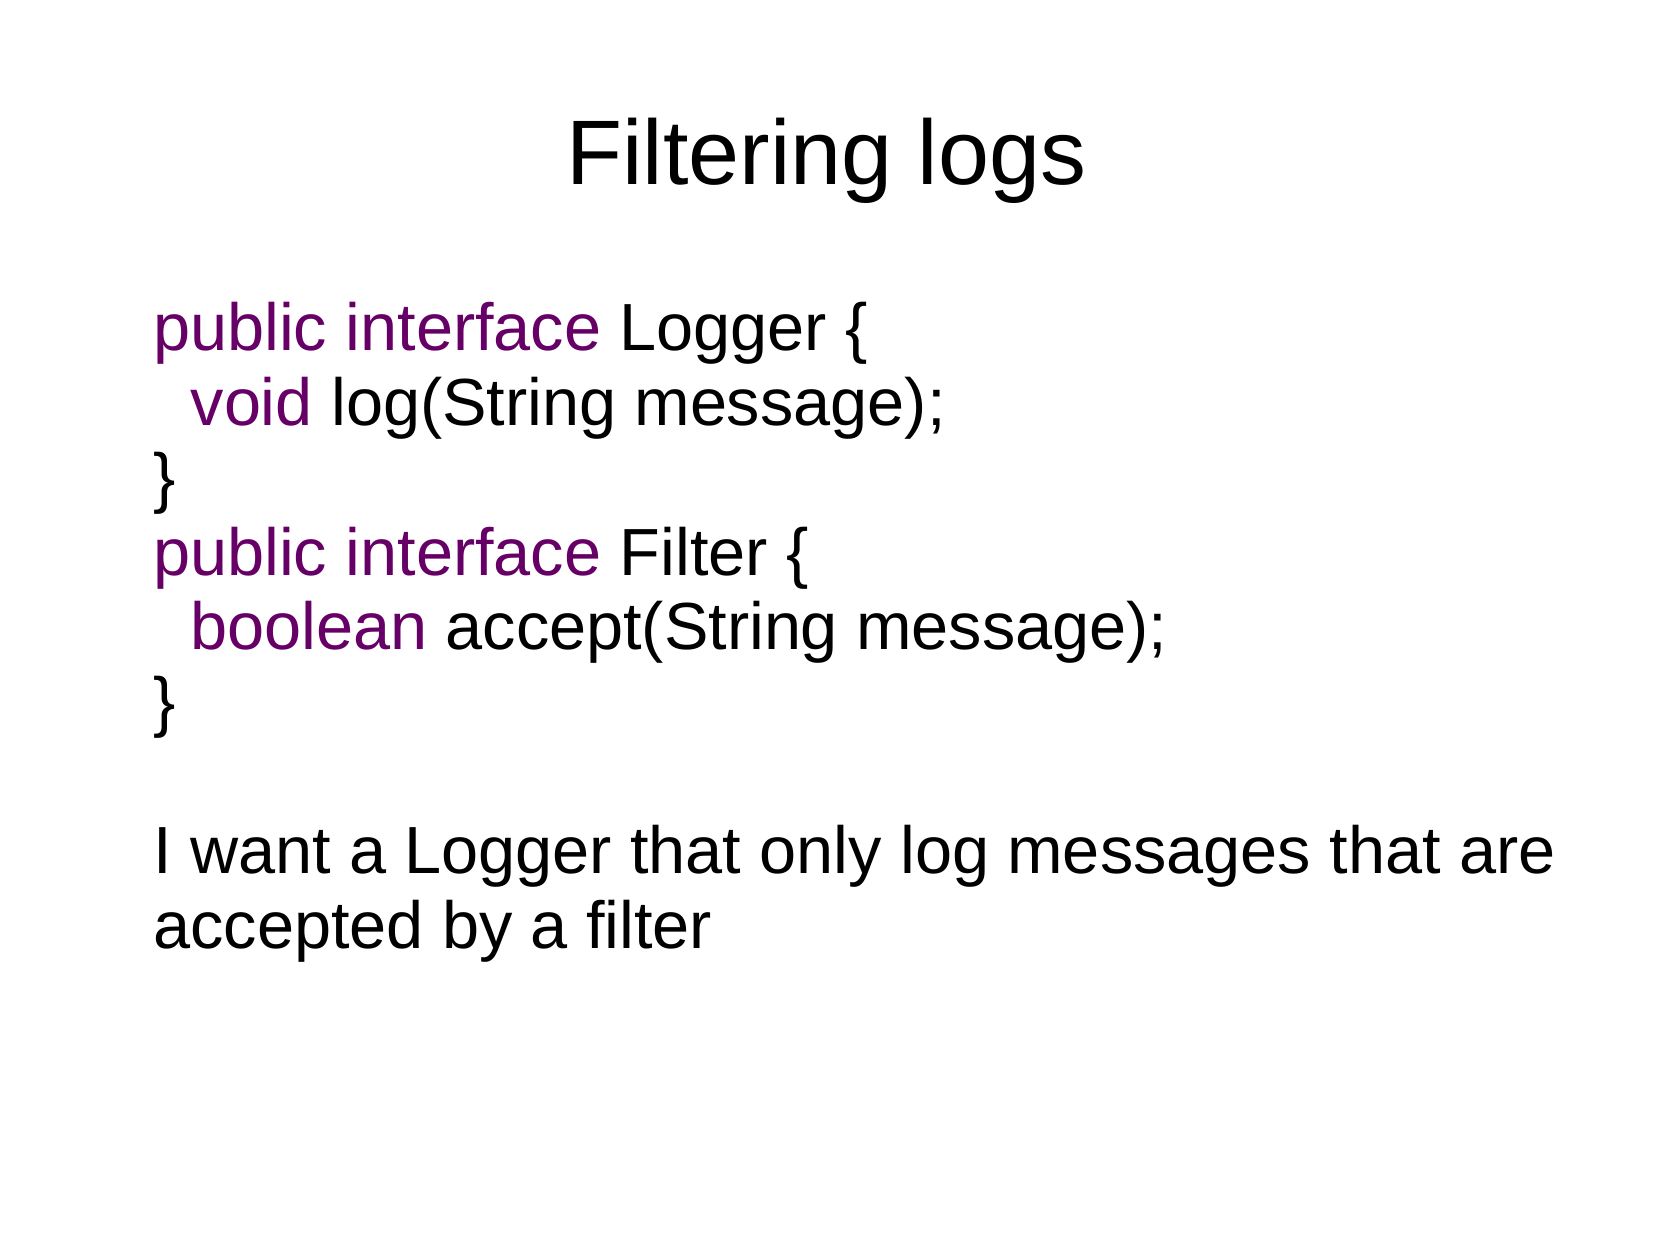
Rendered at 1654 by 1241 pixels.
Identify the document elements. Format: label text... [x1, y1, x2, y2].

title Filtering logs [82, 49, 1571, 257]
list public interface Logger { void log(String message); } public interface Filter { boolean accept(String message); } I want a Logger that only log messages that are accepted by a filter [82, 290, 1571, 1010]
